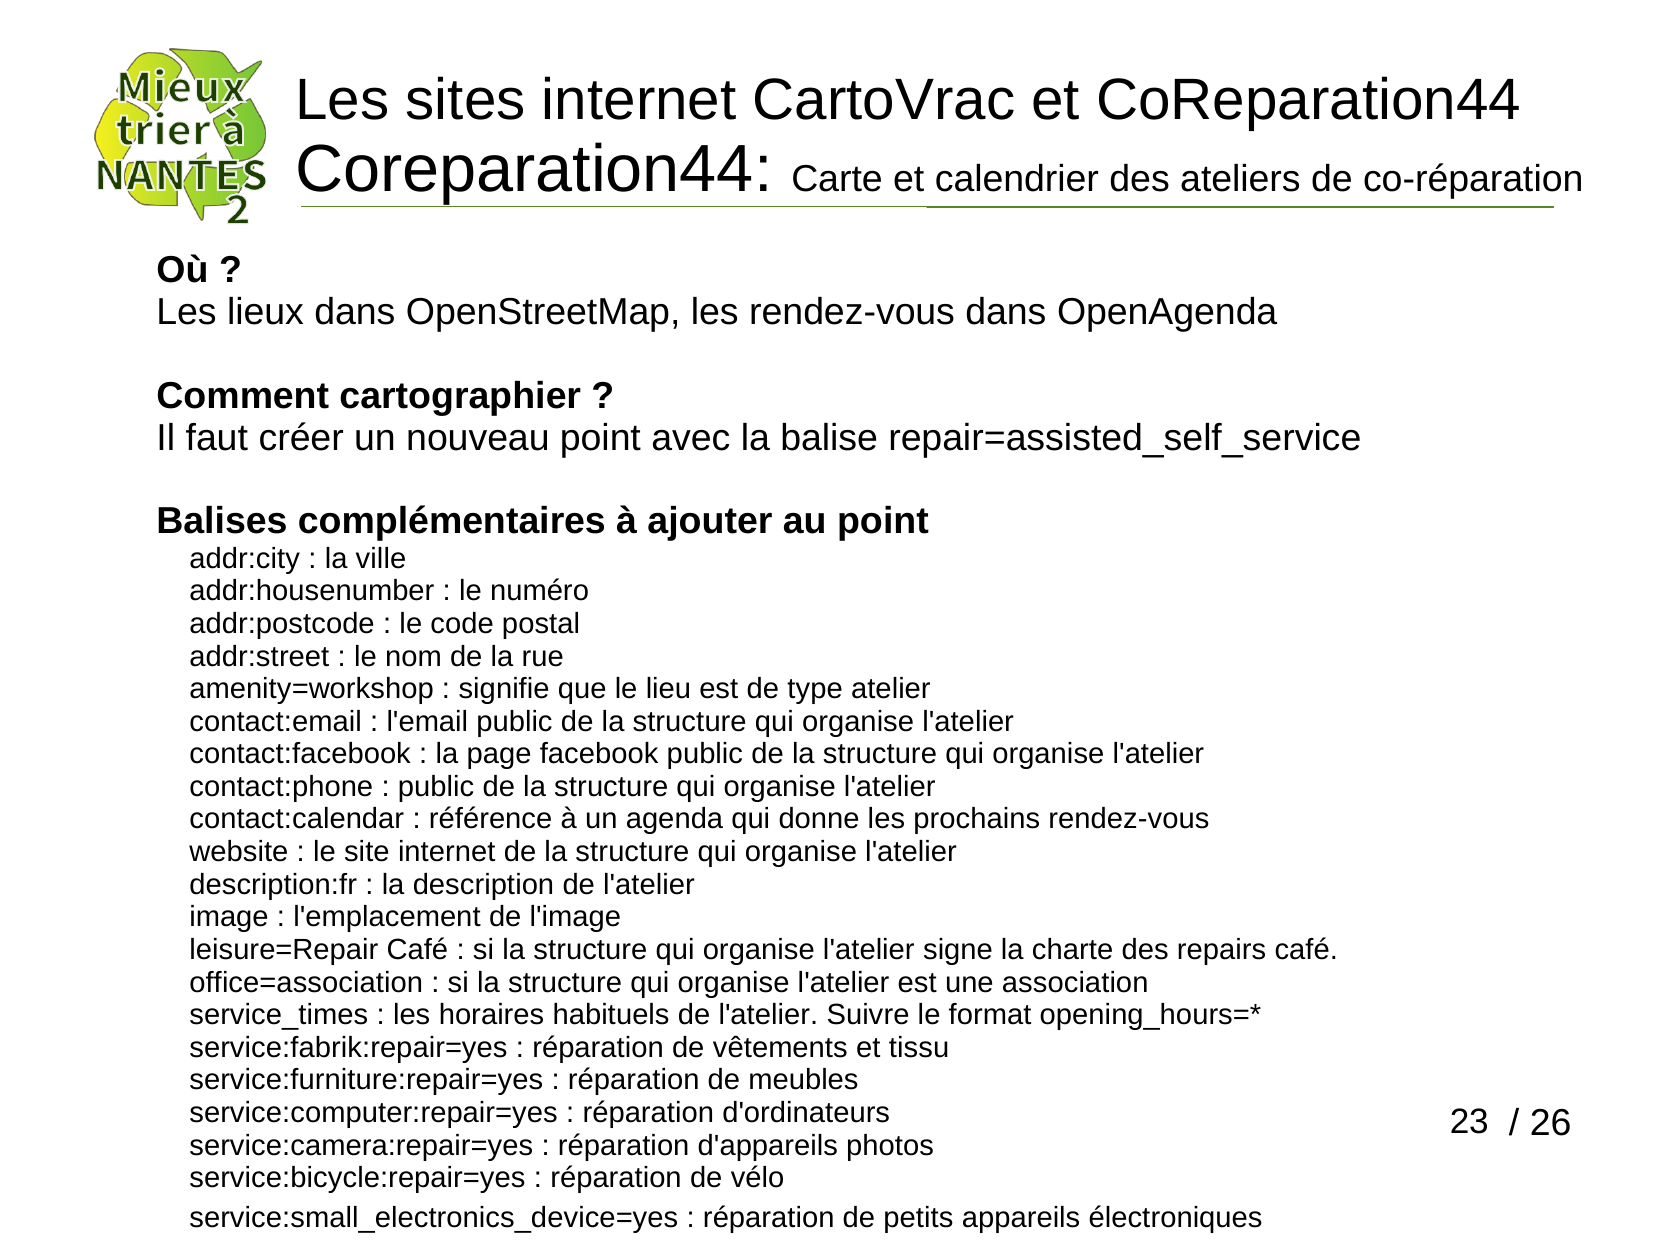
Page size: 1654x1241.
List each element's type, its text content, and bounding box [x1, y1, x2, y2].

picture [94, 48, 272, 225]
text_box Les sites internet CartoVrac et CoReparation44 Coreparation44: Carte et calendrier des ateliers de co-réparation [295, 17, 1654, 257]
text_box Où ? Les lieux dans OpenStreetMap, les rendez-vous dans OpenAgenda Comment cartographier ? Il faut créer un nouveau point avec la balise repair=assisted_self_service Balises complémentaires à ajouter au point addr:city : la ville addr:housenumber : le numéro addr:postcode : le code postal addr:street : le nom de la rue amenity=workshop : signifie que le lieu est de type atelier contact:email : l'email public de la structure qui organise l'atelier contact:facebook : la page facebook public de la structure qui organise l'atelier contact:phone : public de la structure qui organise l'atelier contact:calendar : référence à un agenda qui donne les prochains rendez-vous website : le site internet de la structure qui organise l'atelier description:fr : la description de l'atelier image : l'emplacement de l'image leisure=Repair Café : si la structure qui organise l'atelier signe la charte des repairs café. office=association : si la structure qui organise l'atelier est une association service_times : les horaires habituels de l'atelier. Suivre le format opening_hours=* service:fabrik:repair=yes : réparation de vêtements et tissu service:furniture:repair=yes : réparation de meubles service:computer:repair=yes : réparation d'ordinateurs service:camera:repair=yes : réparation d'appareils photos service:bicycle:repair=yes : réparation de vélo service:small_electronics_device=yes : réparation de petits appareils électroniques [141, 242, 1651, 1241]
